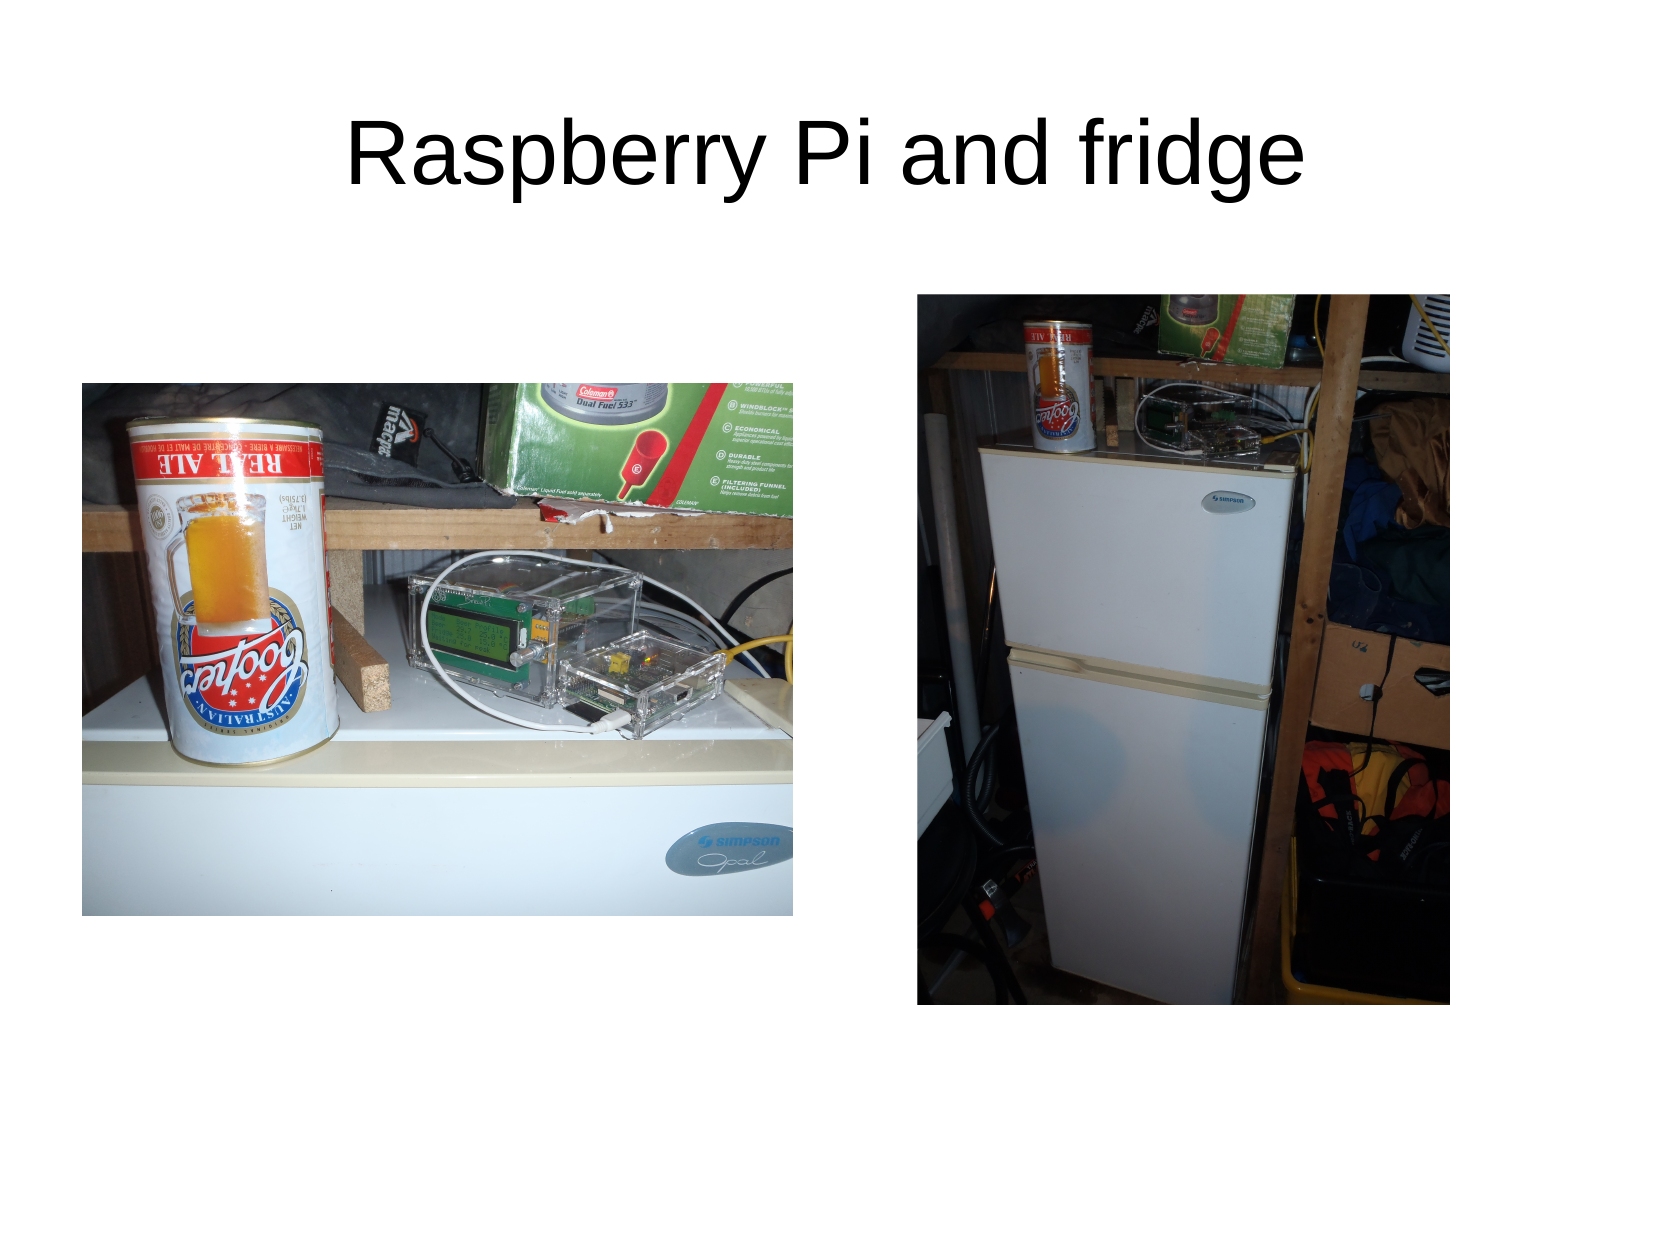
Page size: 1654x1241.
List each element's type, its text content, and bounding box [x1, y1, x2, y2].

picture [917, 294, 1450, 1005]
title Raspberry Pi and fridge [82, 49, 1571, 257]
picture [82, 383, 793, 917]
